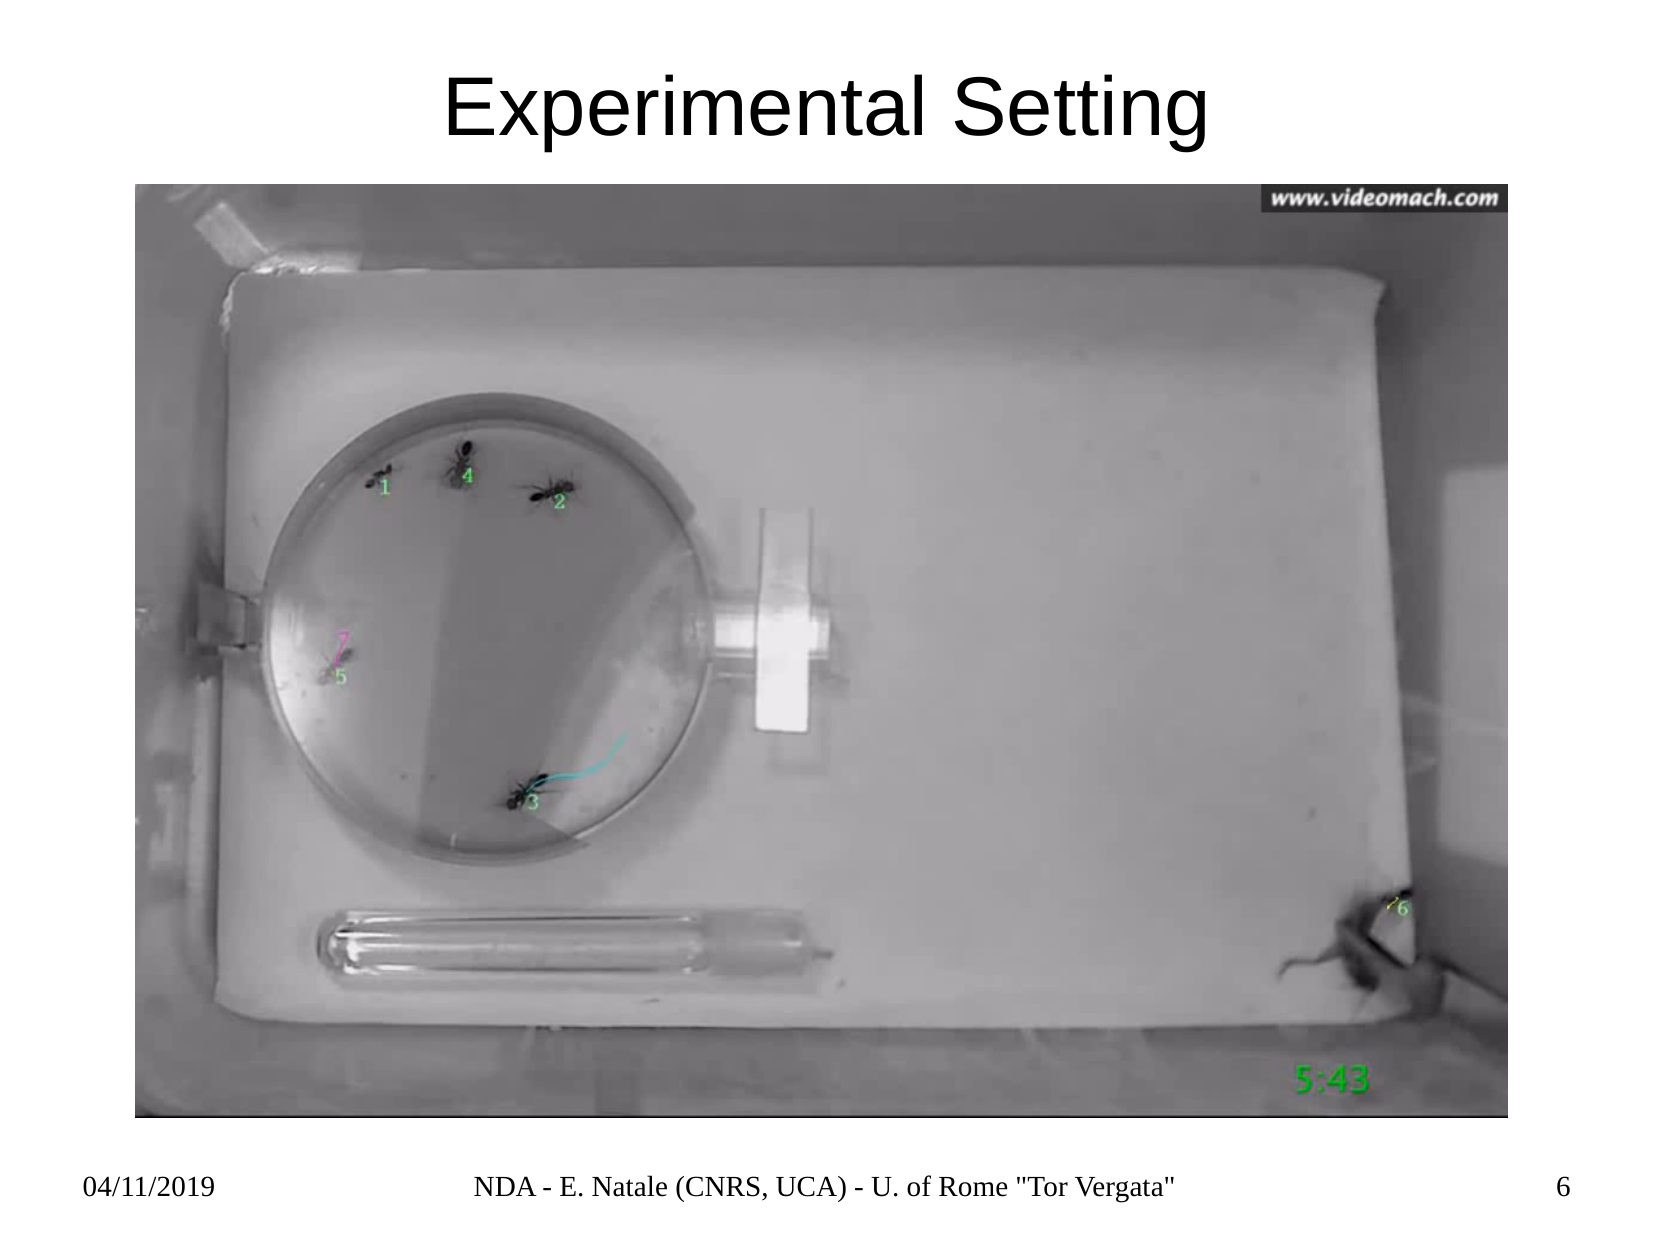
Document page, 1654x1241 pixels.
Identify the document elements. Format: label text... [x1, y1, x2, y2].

title Experimental Setting [82, 49, 1571, 165]
text_box [135, 184, 1508, 1119]
